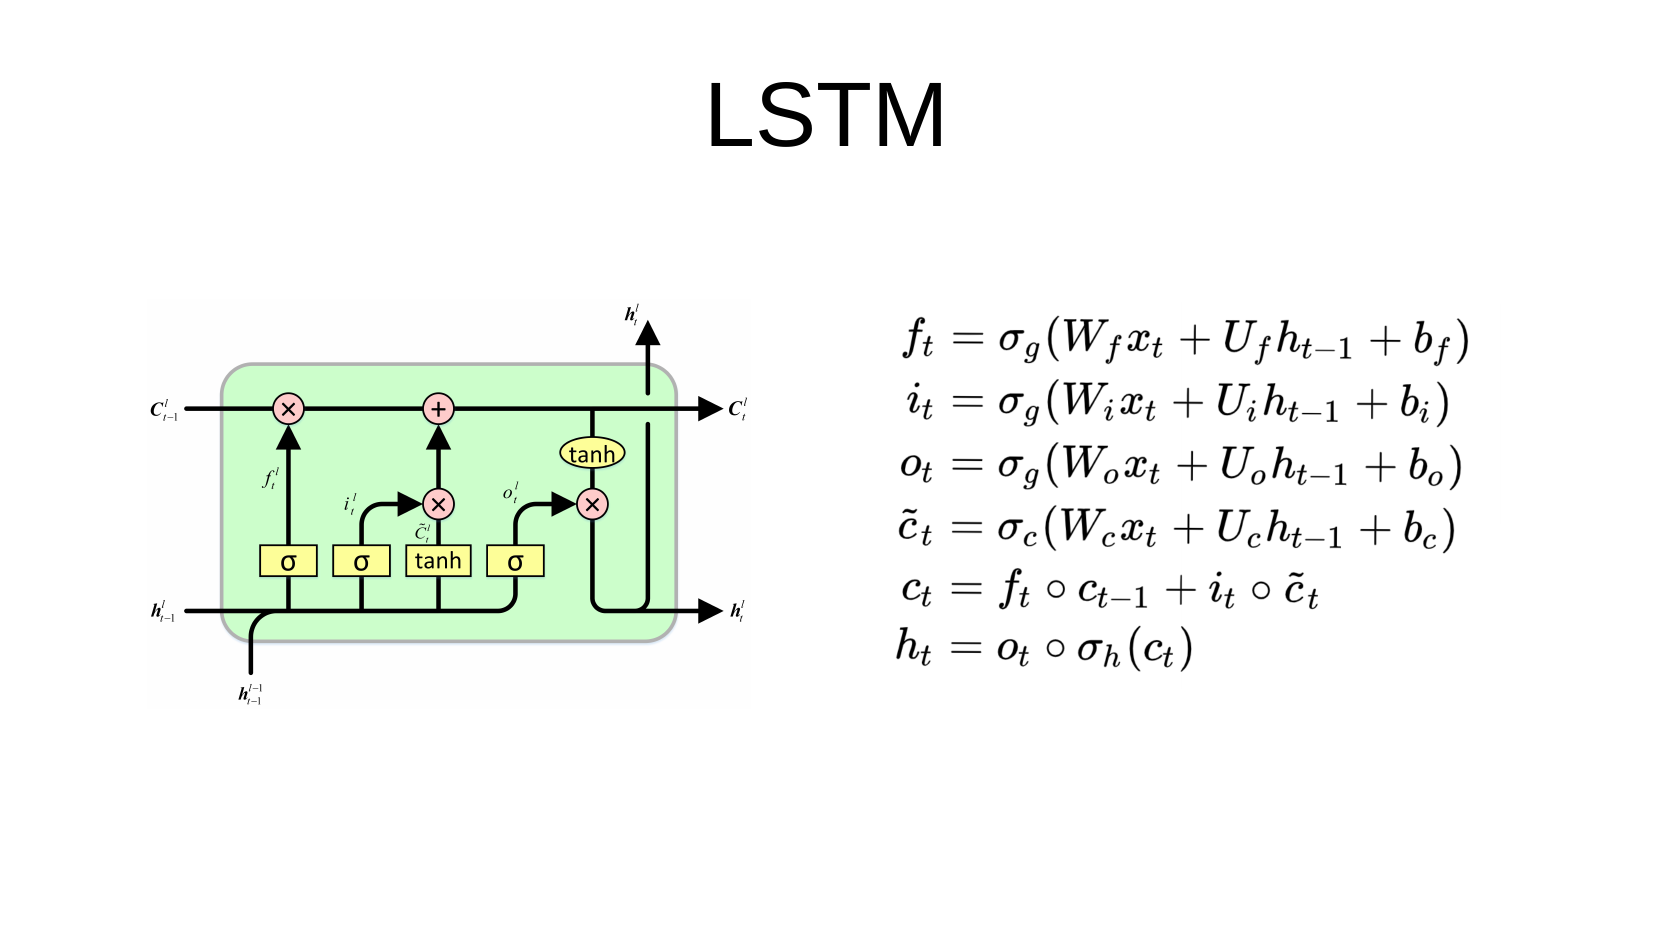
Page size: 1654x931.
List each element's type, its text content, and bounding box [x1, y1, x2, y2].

picture [862, 300, 1501, 690]
picture [147, 299, 751, 709]
title LSTM [82, 37, 1571, 193]
